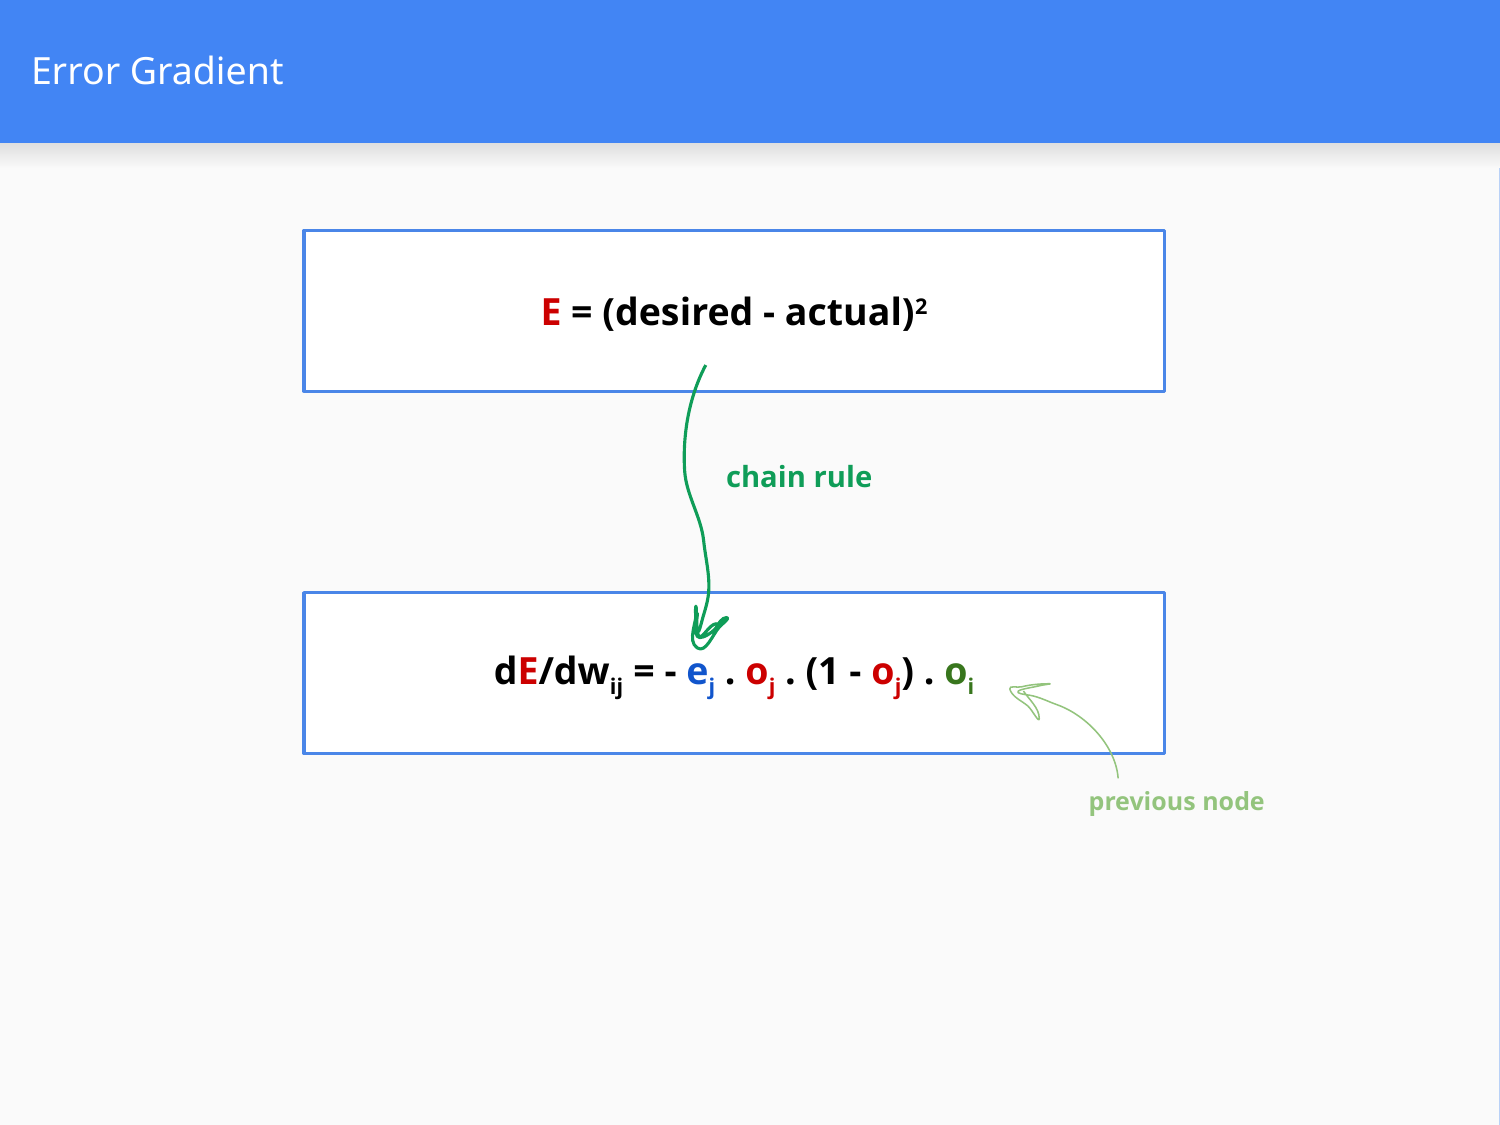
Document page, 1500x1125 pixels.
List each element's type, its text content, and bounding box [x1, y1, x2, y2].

title Error Gradient [16, 3, 1464, 136]
text_box dE/dwij = - ej . oj . (1 - oj) . oi [1012, 688, 1038, 716]
text_box previous node [1073, 769, 1313, 826]
text_box dE/dwij = - ej . oj . (1 - oj) . oi [303, 592, 1165, 754]
text_box E = (desired - actual)2 [303, 230, 1165, 392]
text_box chain rule [711, 442, 1264, 536]
